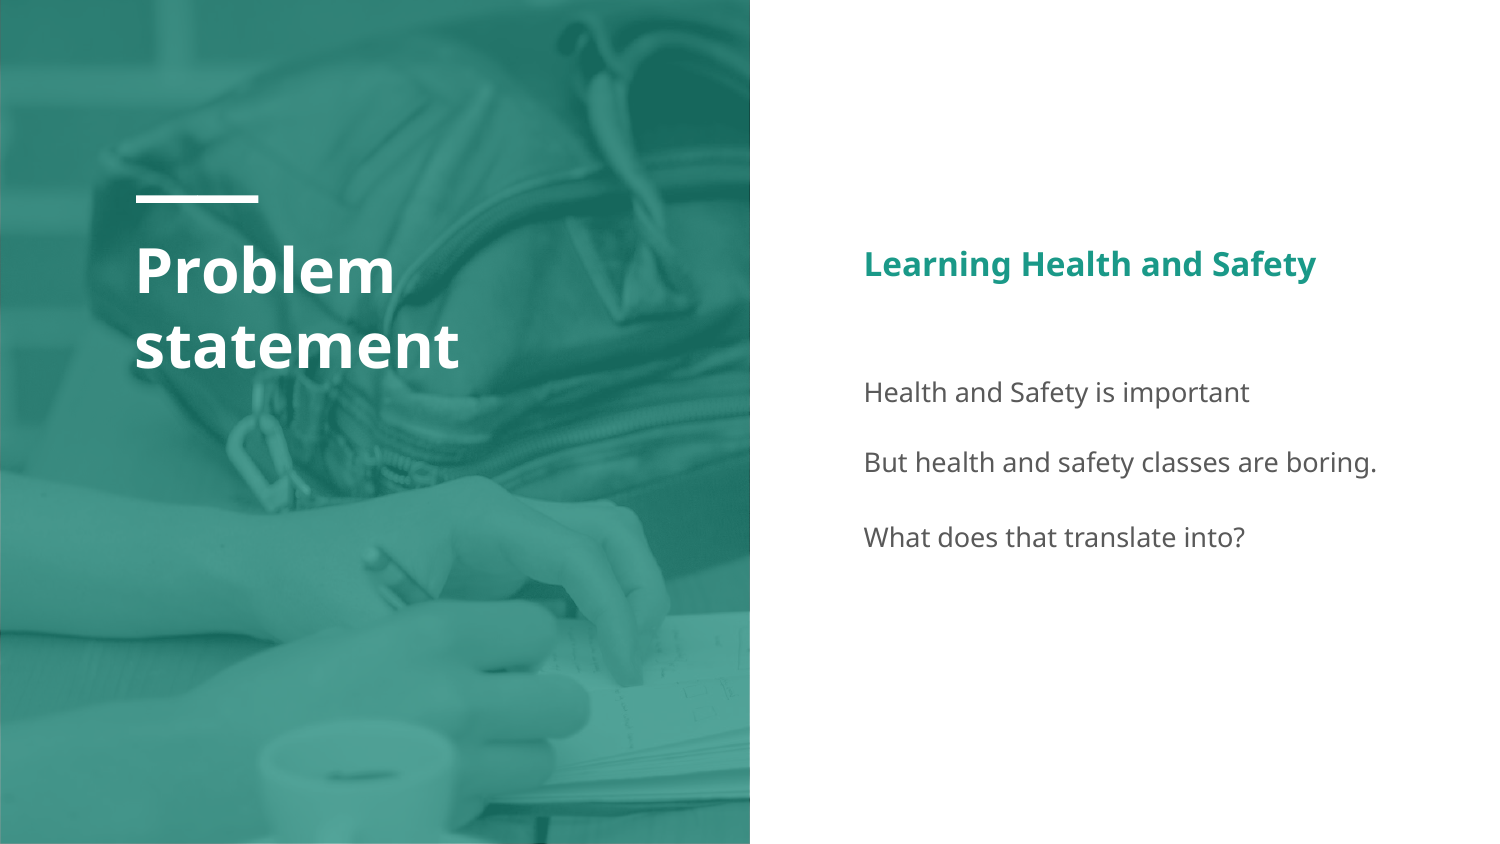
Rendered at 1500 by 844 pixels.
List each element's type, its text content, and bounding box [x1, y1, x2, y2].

list Learning Health and Safety Health and Safety is important But health and safety classes are boring. What does that translate into? [848, 221, 1403, 719]
title Problem statement [119, 216, 662, 494]
